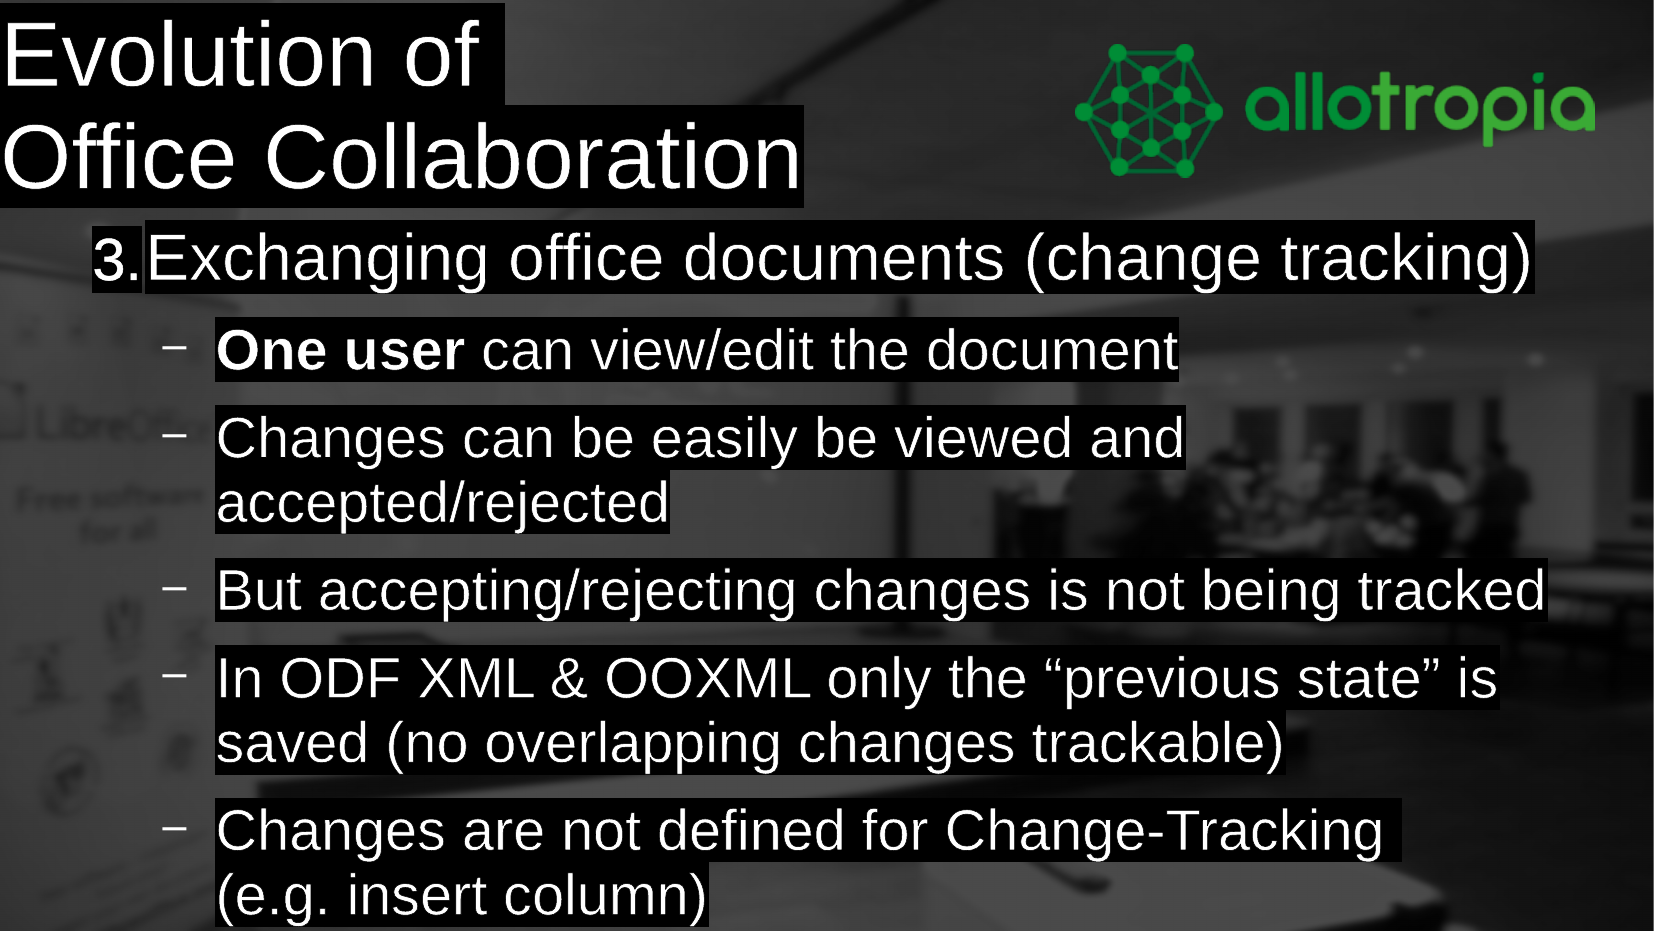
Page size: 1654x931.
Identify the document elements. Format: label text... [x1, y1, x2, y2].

list Exchanging office documents (change tracking) One user can view/edit the document Changes can be easily be viewed and accepted/rejected But accepting/rejecting changes is not being tracked In ODF XML & OOXML only the “previous state” is saved (no overlapping changes trackable) Changes are not defined for Change-Tracking (e.g. insert column) [75, 220, 1651, 931]
title Evolution of Office Collaboration [0, 2, 1152, 208]
picture [0, 0, 1654, 931]
